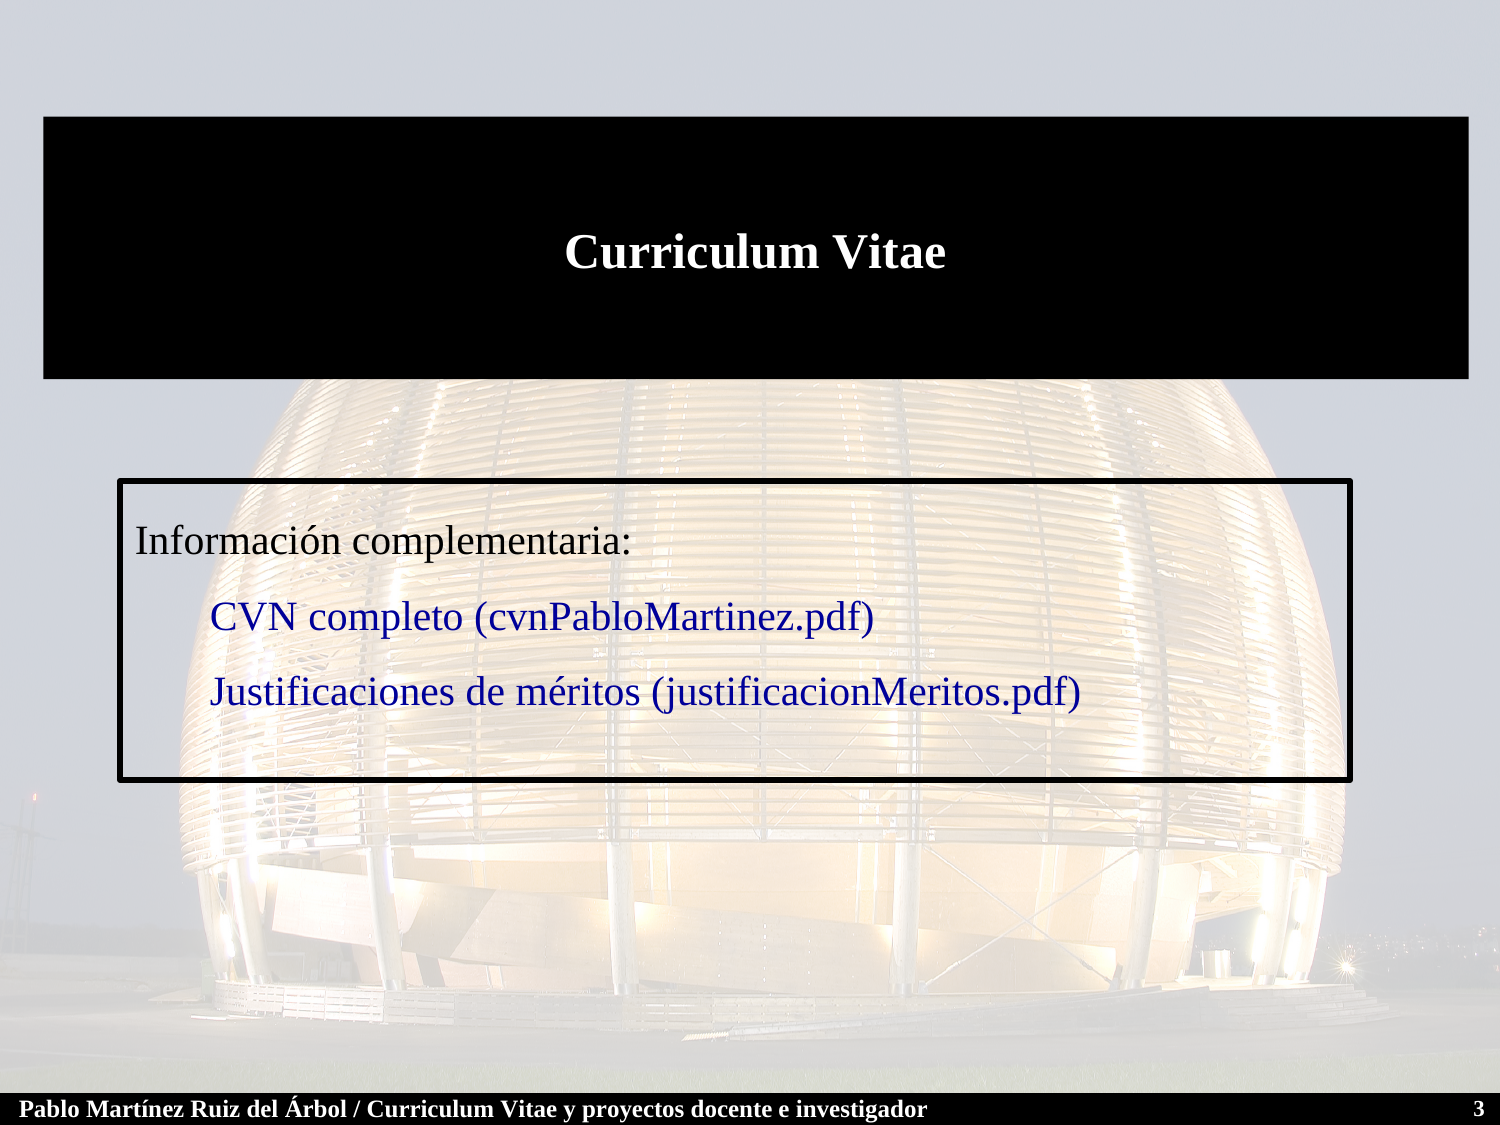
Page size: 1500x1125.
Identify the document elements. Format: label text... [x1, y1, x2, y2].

text_box Información complementaria: CVN completo (cvnPabloMartinez.pdf) Justificaciones de méritos (justificacionMeritos.pdf) [120, 481, 1351, 781]
text_box Curriculum Vitae [43, 116, 1469, 380]
